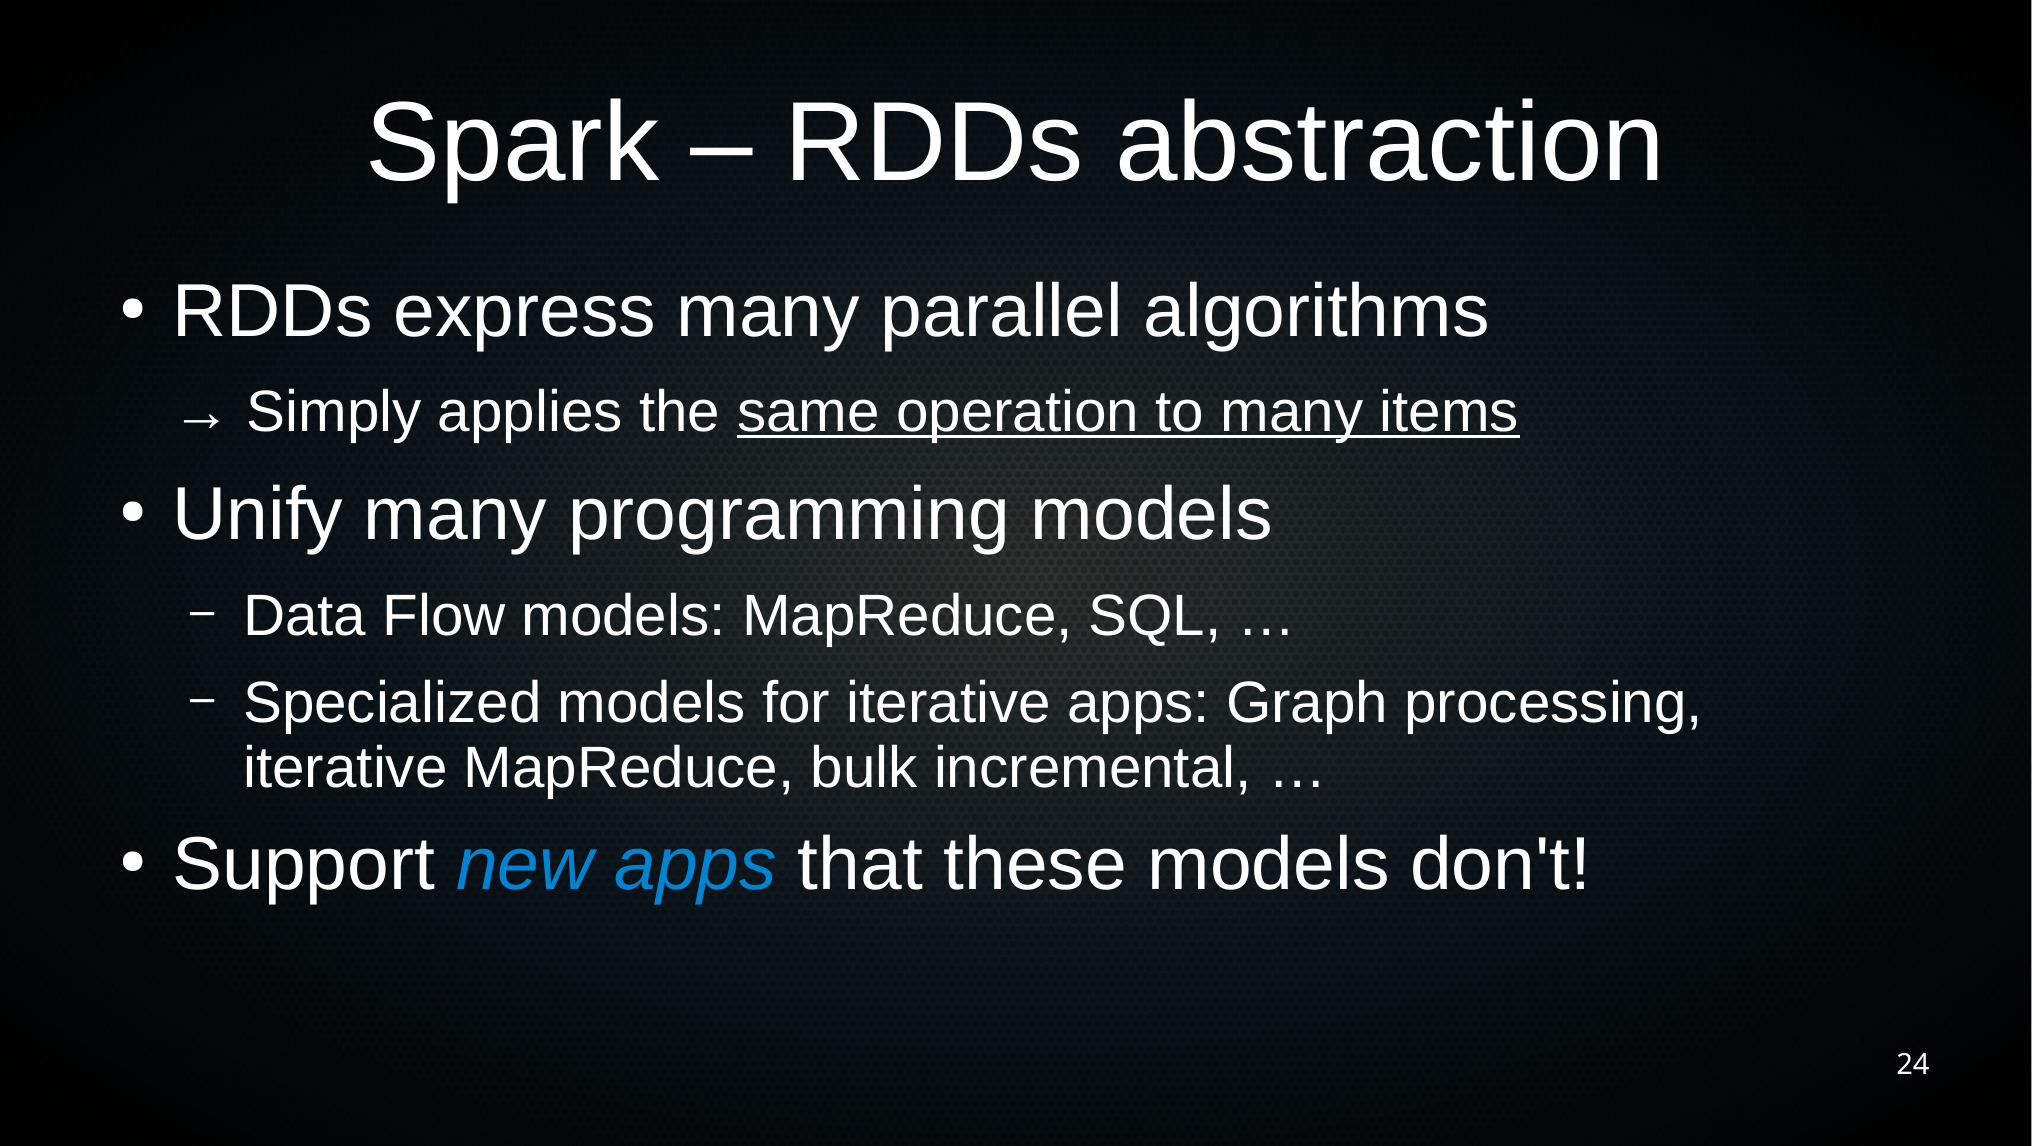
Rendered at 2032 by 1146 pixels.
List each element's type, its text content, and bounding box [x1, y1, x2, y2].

picture [0, 0, 2032, 1146]
title Spark – RDDs abstraction [101, 45, 1930, 237]
list RDDs express many parallel algorithms → Simply applies the same operation to many items Unify many programming models Data Flow models: MapReduce, SQL, … Specialized models for iterative apps: Graph processing, iterative MapReduce, bulk incremental, … Support new apps that these models don't! [101, 268, 1890, 1052]
